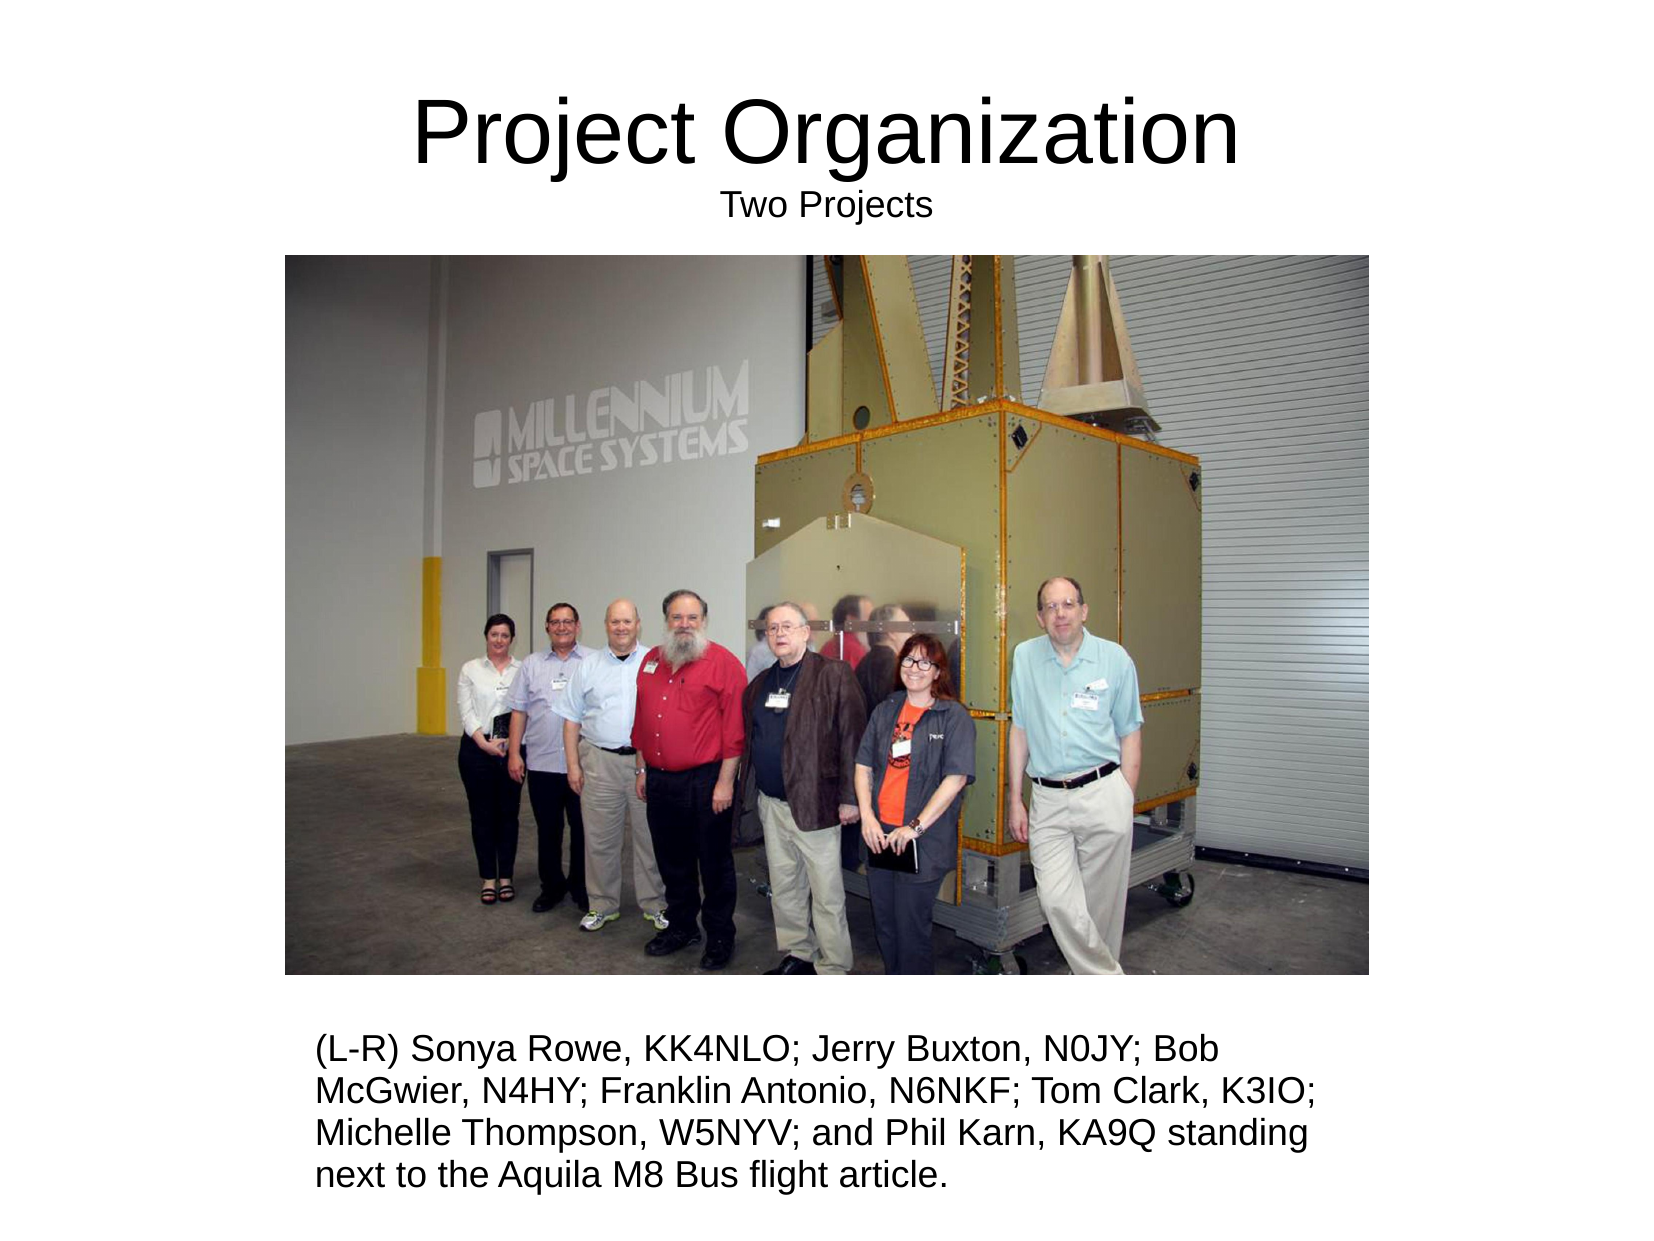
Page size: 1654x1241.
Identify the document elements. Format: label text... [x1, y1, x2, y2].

title Project Organization Two Projects [82, 49, 1571, 257]
text_box (L-R) Sonya Rowe, KK4NLO; Jerry Buxton, N0JY; Bob McGwier, N4HY; Franklin Antonio, N6NKF; Tom Clark, K3IO; Michelle Thompson, W5NYV; and Phil Karn, KA9Q standing next to the Aquila M8 Bus flight article. [300, 1020, 1366, 1203]
picture [285, 255, 1369, 976]
